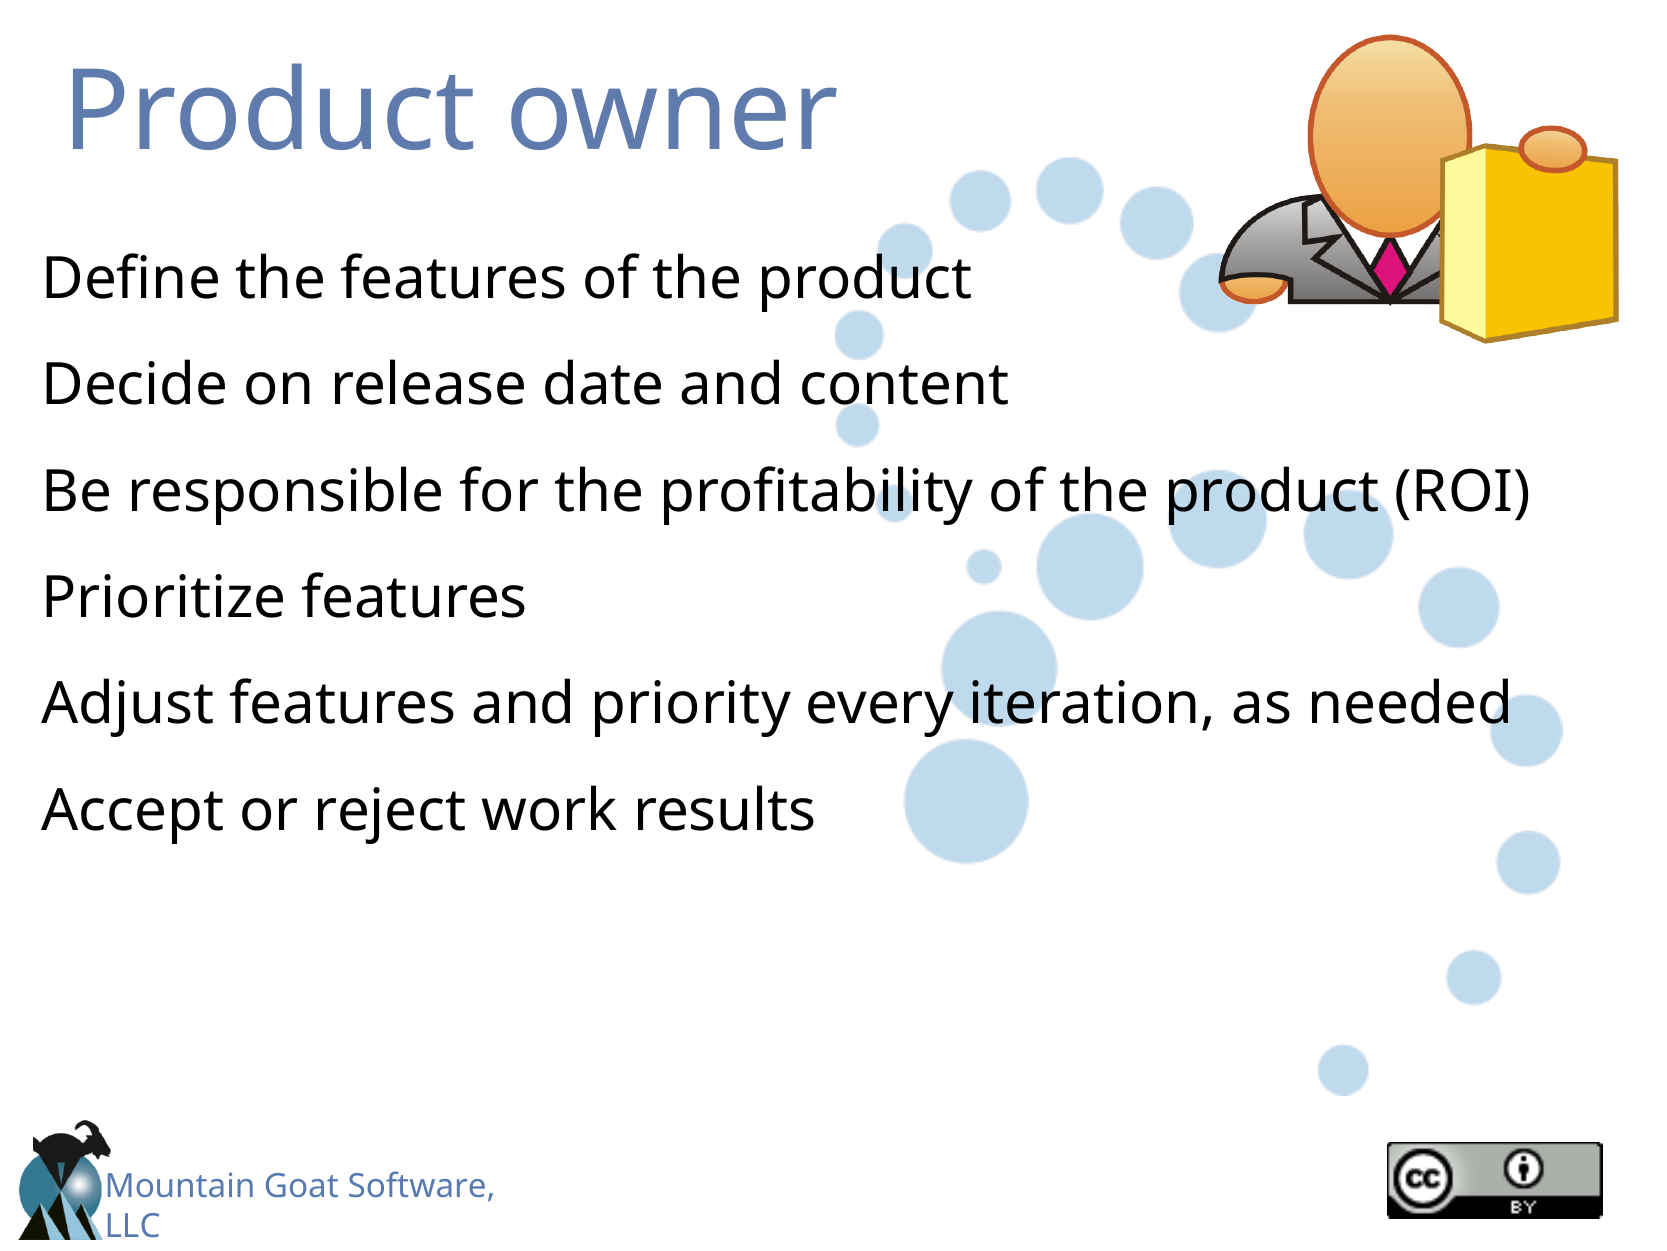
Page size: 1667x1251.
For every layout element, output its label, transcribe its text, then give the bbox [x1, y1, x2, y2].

picture [835, 34, 1619, 1096]
picture [18, 1123, 111, 1240]
title Product owner [56, 18, 1609, 194]
list Define the features of the product Decide on release date and content Be responsible for the profitability of the product (ROI) Prioritize features Adjust features and priority every iteration, as needed Accept or reject work results [0, 236, 1553, 1123]
picture [1387, 1142, 1603, 1219]
